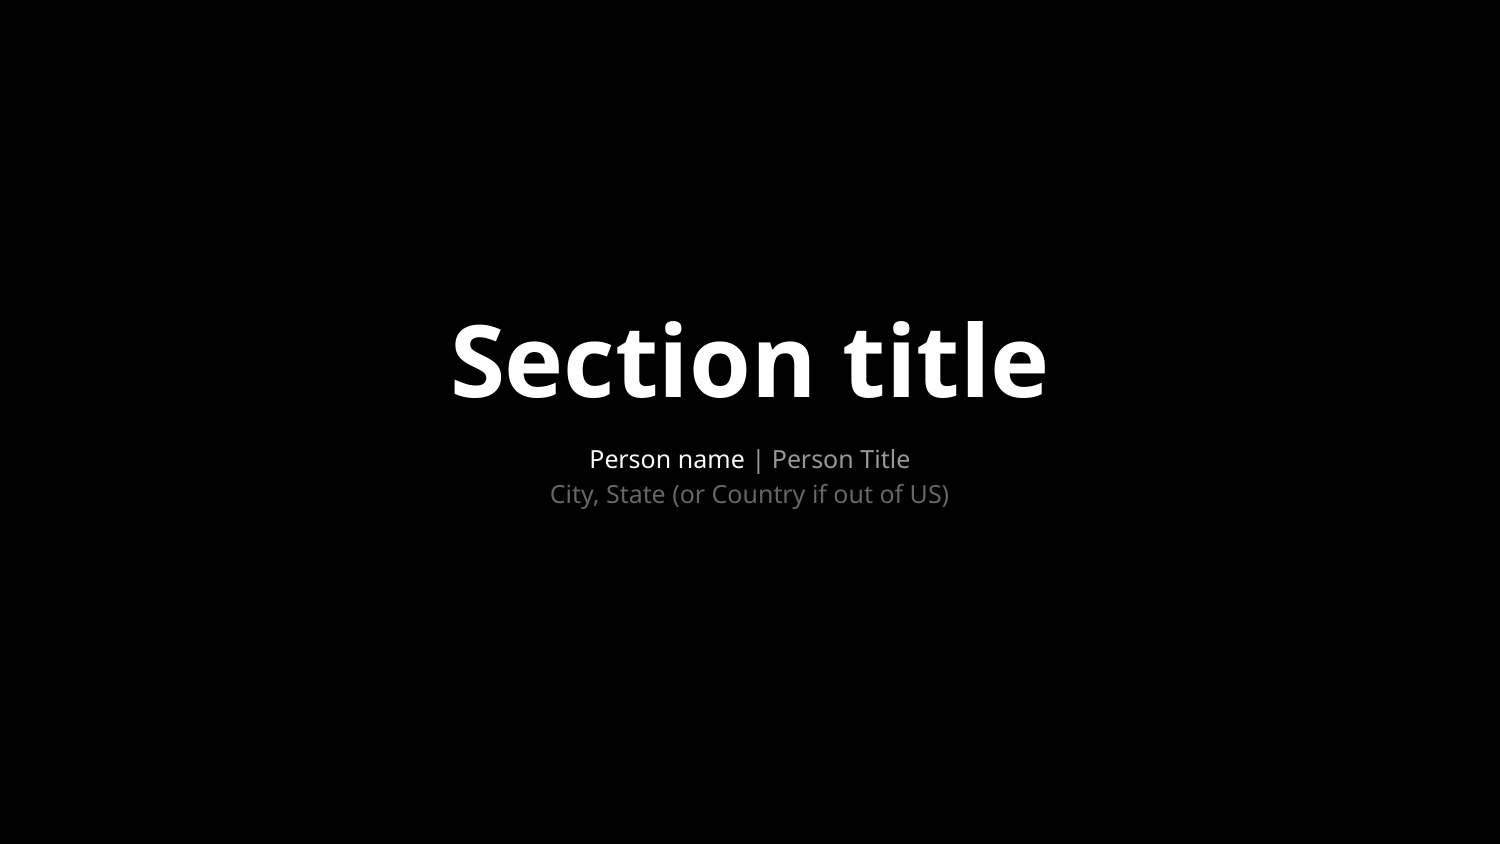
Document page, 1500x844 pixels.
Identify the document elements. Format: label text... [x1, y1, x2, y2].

text_box Person name | Person Title City, State (or Country if out of US) [47, 439, 1453, 516]
text_box Section title [295, 310, 1205, 433]
